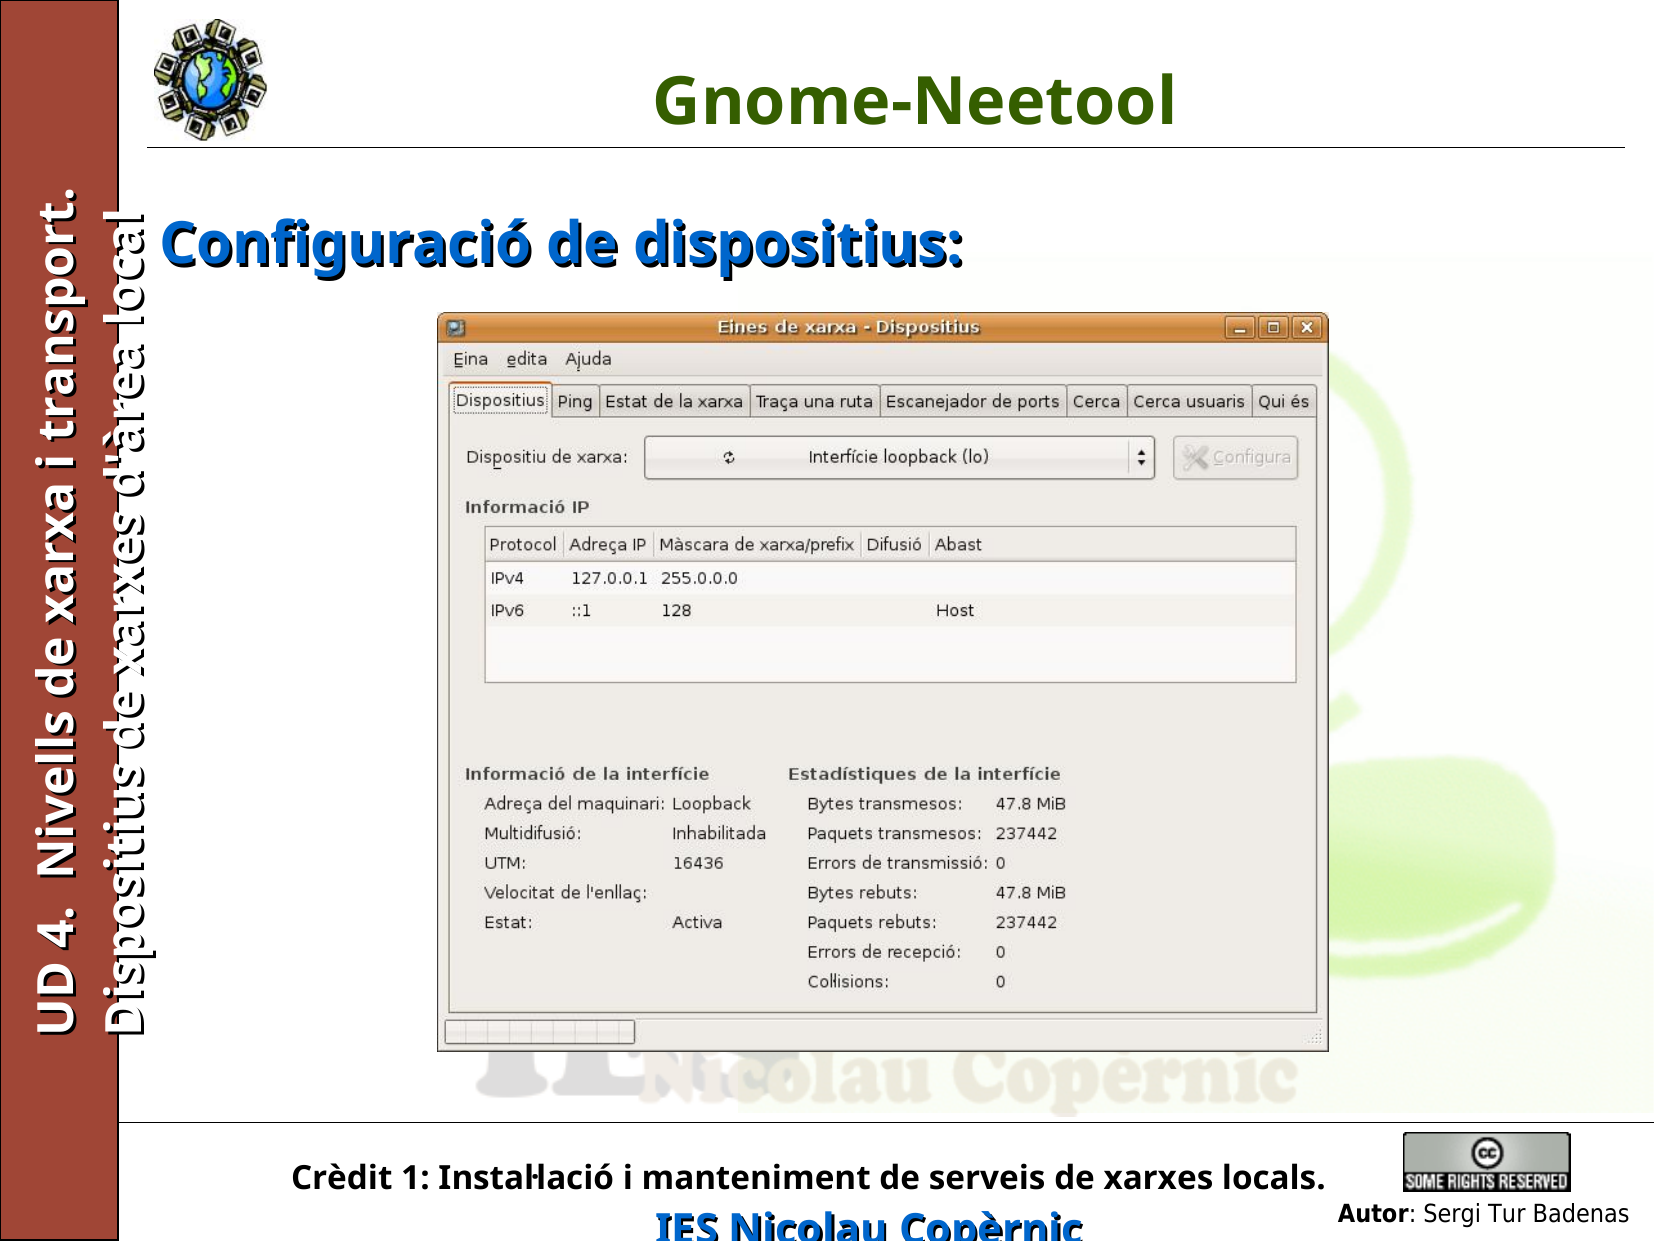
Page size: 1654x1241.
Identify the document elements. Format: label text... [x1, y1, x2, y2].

picture [437, 252, 1654, 1117]
list Configuració de dispositius: [141, 201, 1630, 1052]
title Gnome-Neetool [171, 49, 1654, 148]
picture [1403, 1132, 1571, 1192]
picture [154, 19, 268, 142]
